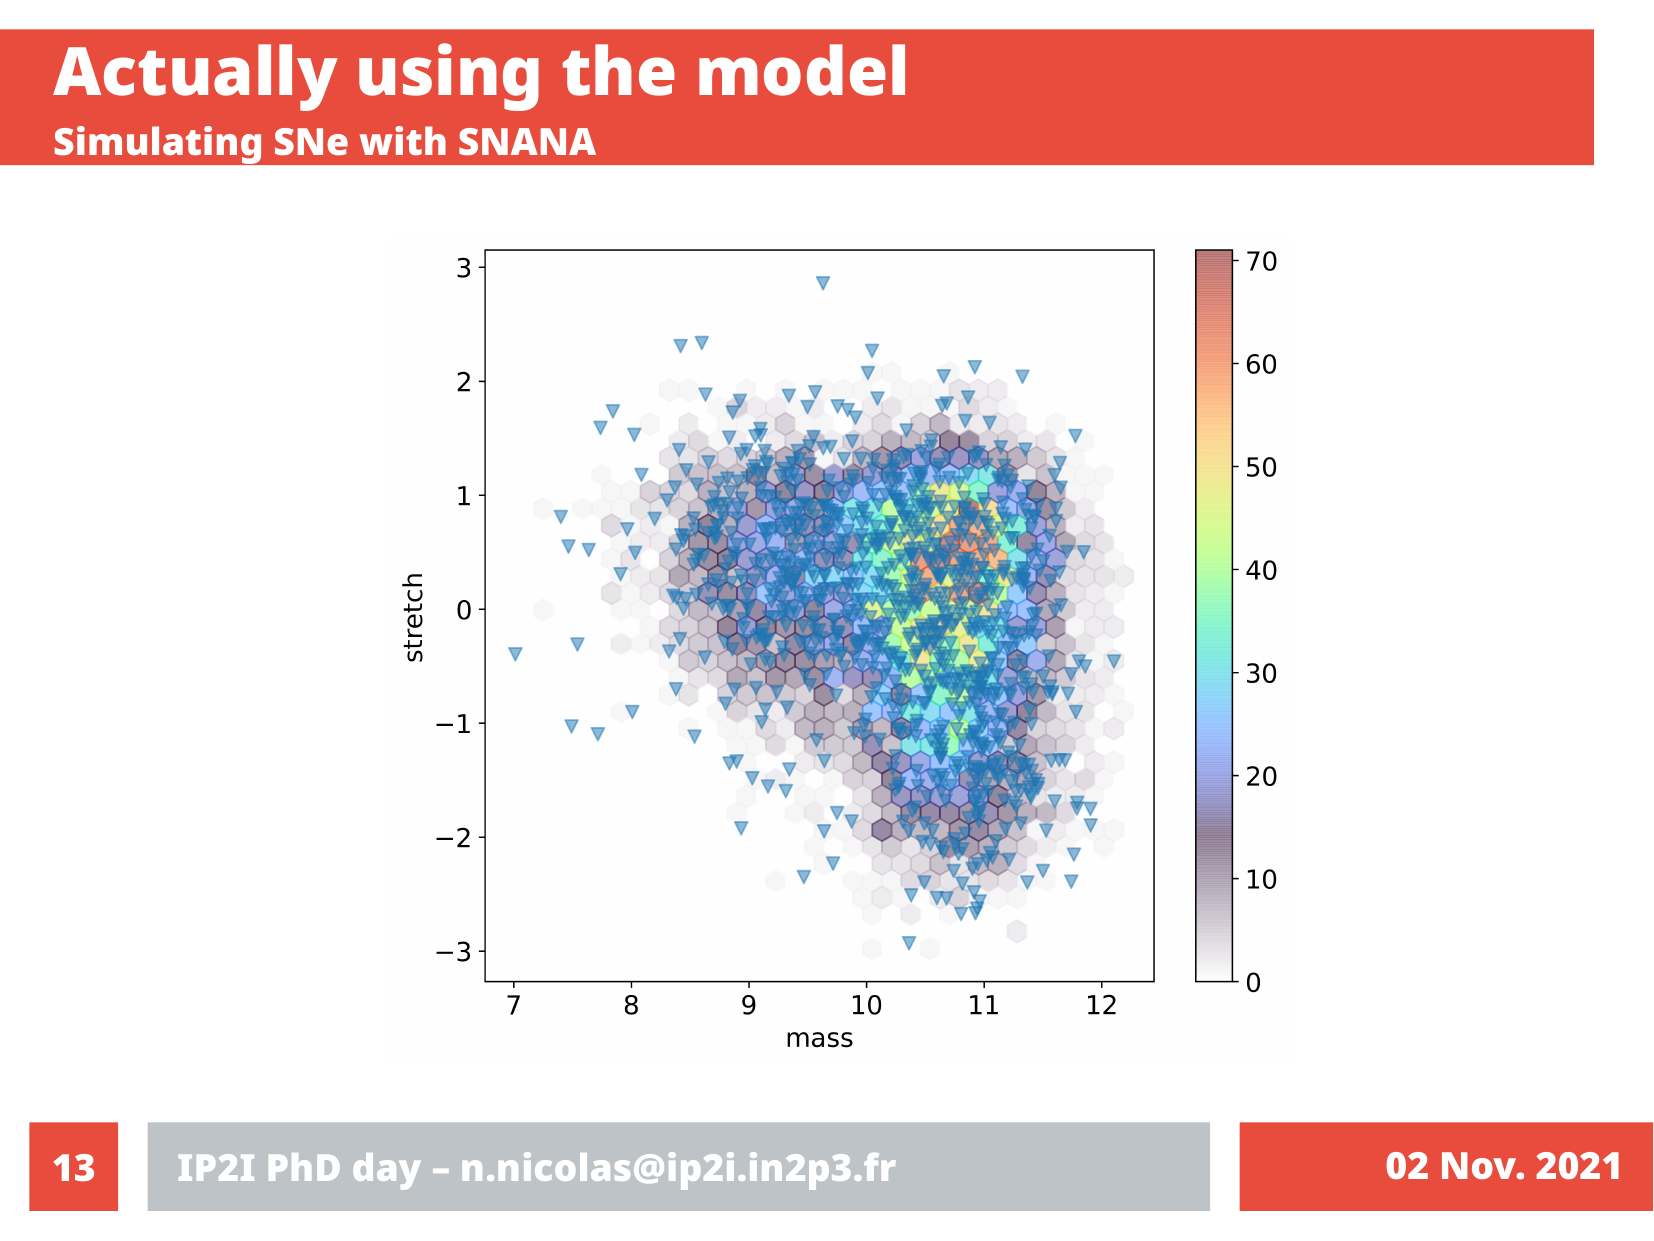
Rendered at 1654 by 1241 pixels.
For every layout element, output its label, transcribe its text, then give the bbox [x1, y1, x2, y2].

title Actually using the model Simulating SNe with SNANA [53, 24, 1589, 160]
picture [388, 237, 1291, 1066]
